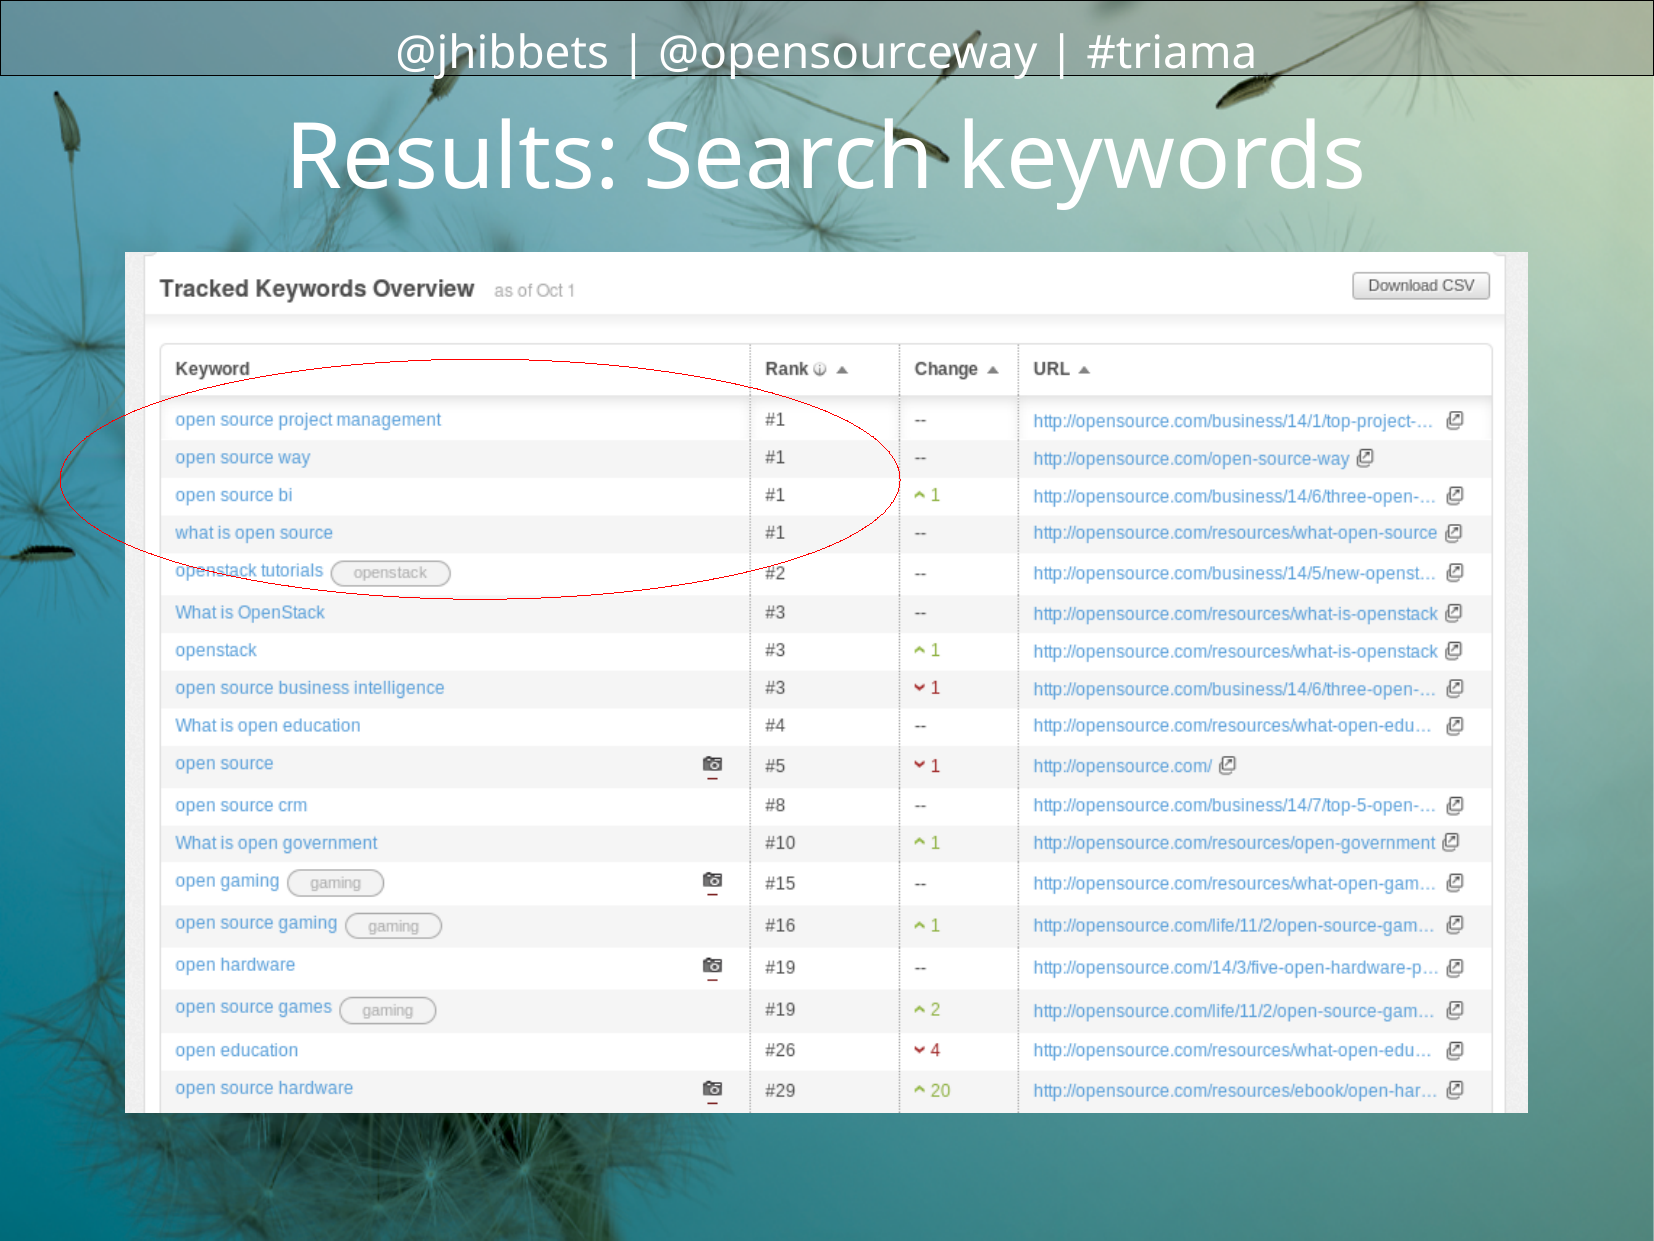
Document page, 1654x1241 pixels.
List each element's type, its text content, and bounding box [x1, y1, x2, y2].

picture [0, 76, 1654, 1241]
title Results: Search keywords [82, 49, 1571, 257]
